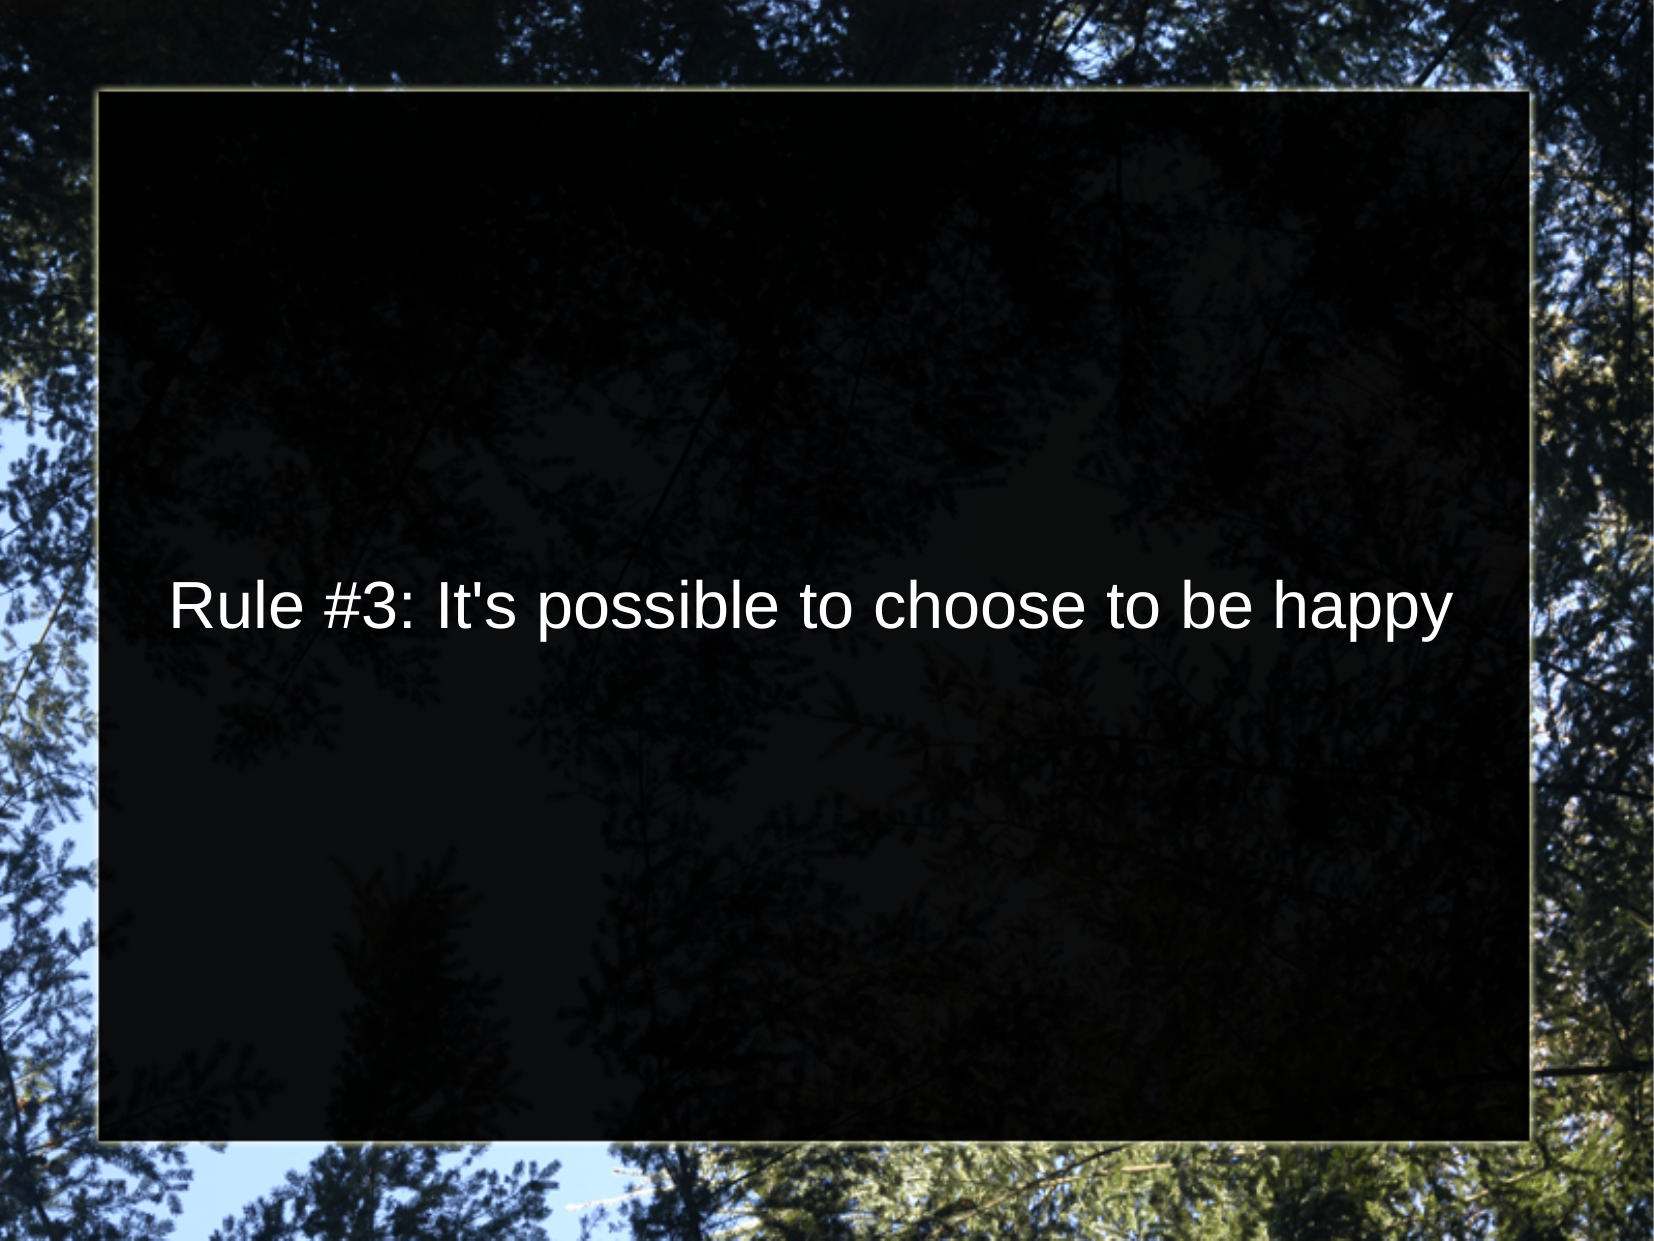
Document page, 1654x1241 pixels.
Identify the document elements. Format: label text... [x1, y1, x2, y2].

subtitle Rule #3: It's possible to choose to be happy [88, 88, 1536, 1122]
picture [0, 0, 1654, 1241]
